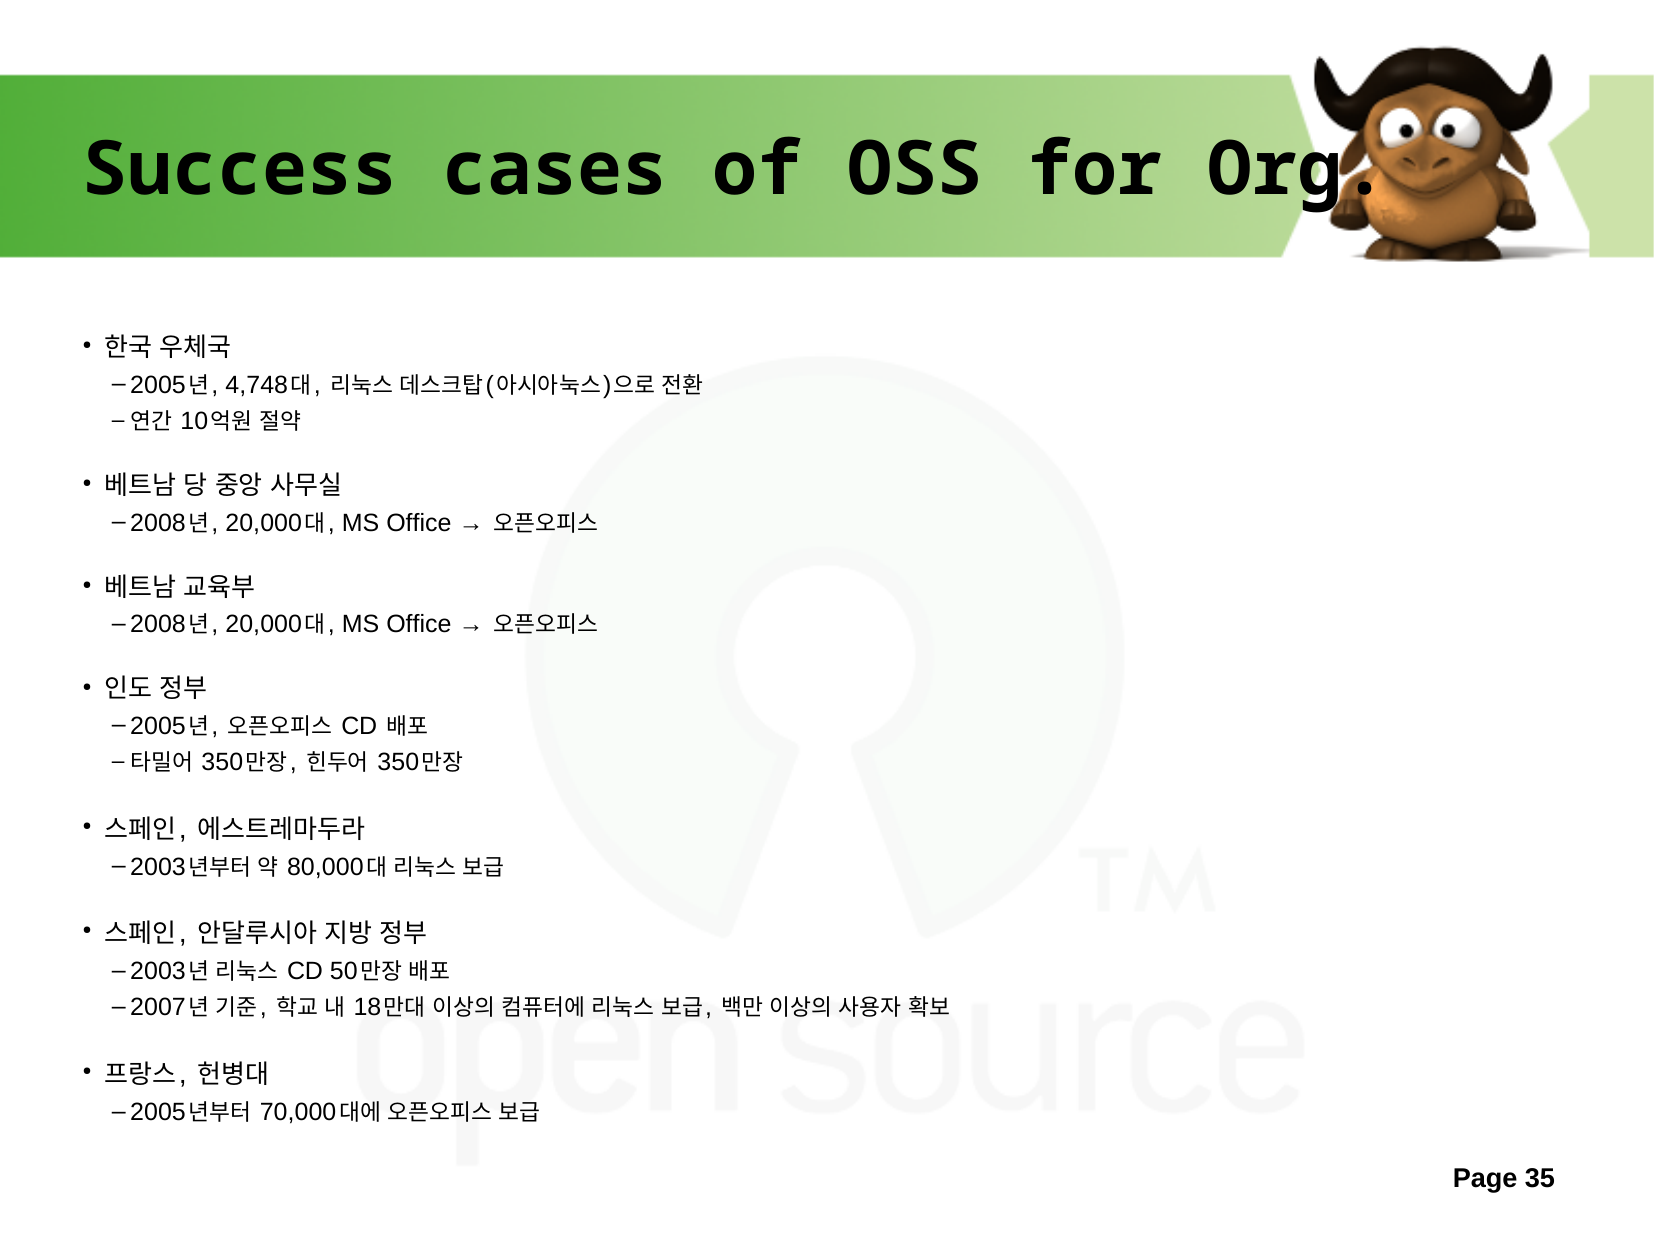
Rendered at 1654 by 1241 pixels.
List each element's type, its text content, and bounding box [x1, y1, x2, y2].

title Success cases of OSS for Org. [82, 61, 1571, 269]
picture [0, 0, 1654, 1241]
list 한국 우체국 2005년, 4,748대, 리눅스 데스크탑(아시아눅스)으로 전환 연간 10억원 절약 베트남 당 중앙 사무실 2008년, 20,000대, MS Office → 오픈오피스 베트남 교육부 2008년, 20,000대, MS Office → 오픈오피스 인도 정부 2005년, 오픈오피스 CD 배포 타밀어 350만장, 힌두어 350만장 스페인, 에스트레마두라 2003년부터 약 80,000대 리눅스 보급 스페인, 안달루시아 지방 정부 2003년 리눅스 CD 50만장 배포 2007년 기준, 학교 내 18만대 이상의 컴퓨터에 리눅스 보급, 백만 이상의 사용자 확보 프랑스, 헌병대 2005년부터 70,000대에 오픈오피스 보급 [82, 330, 1571, 1134]
